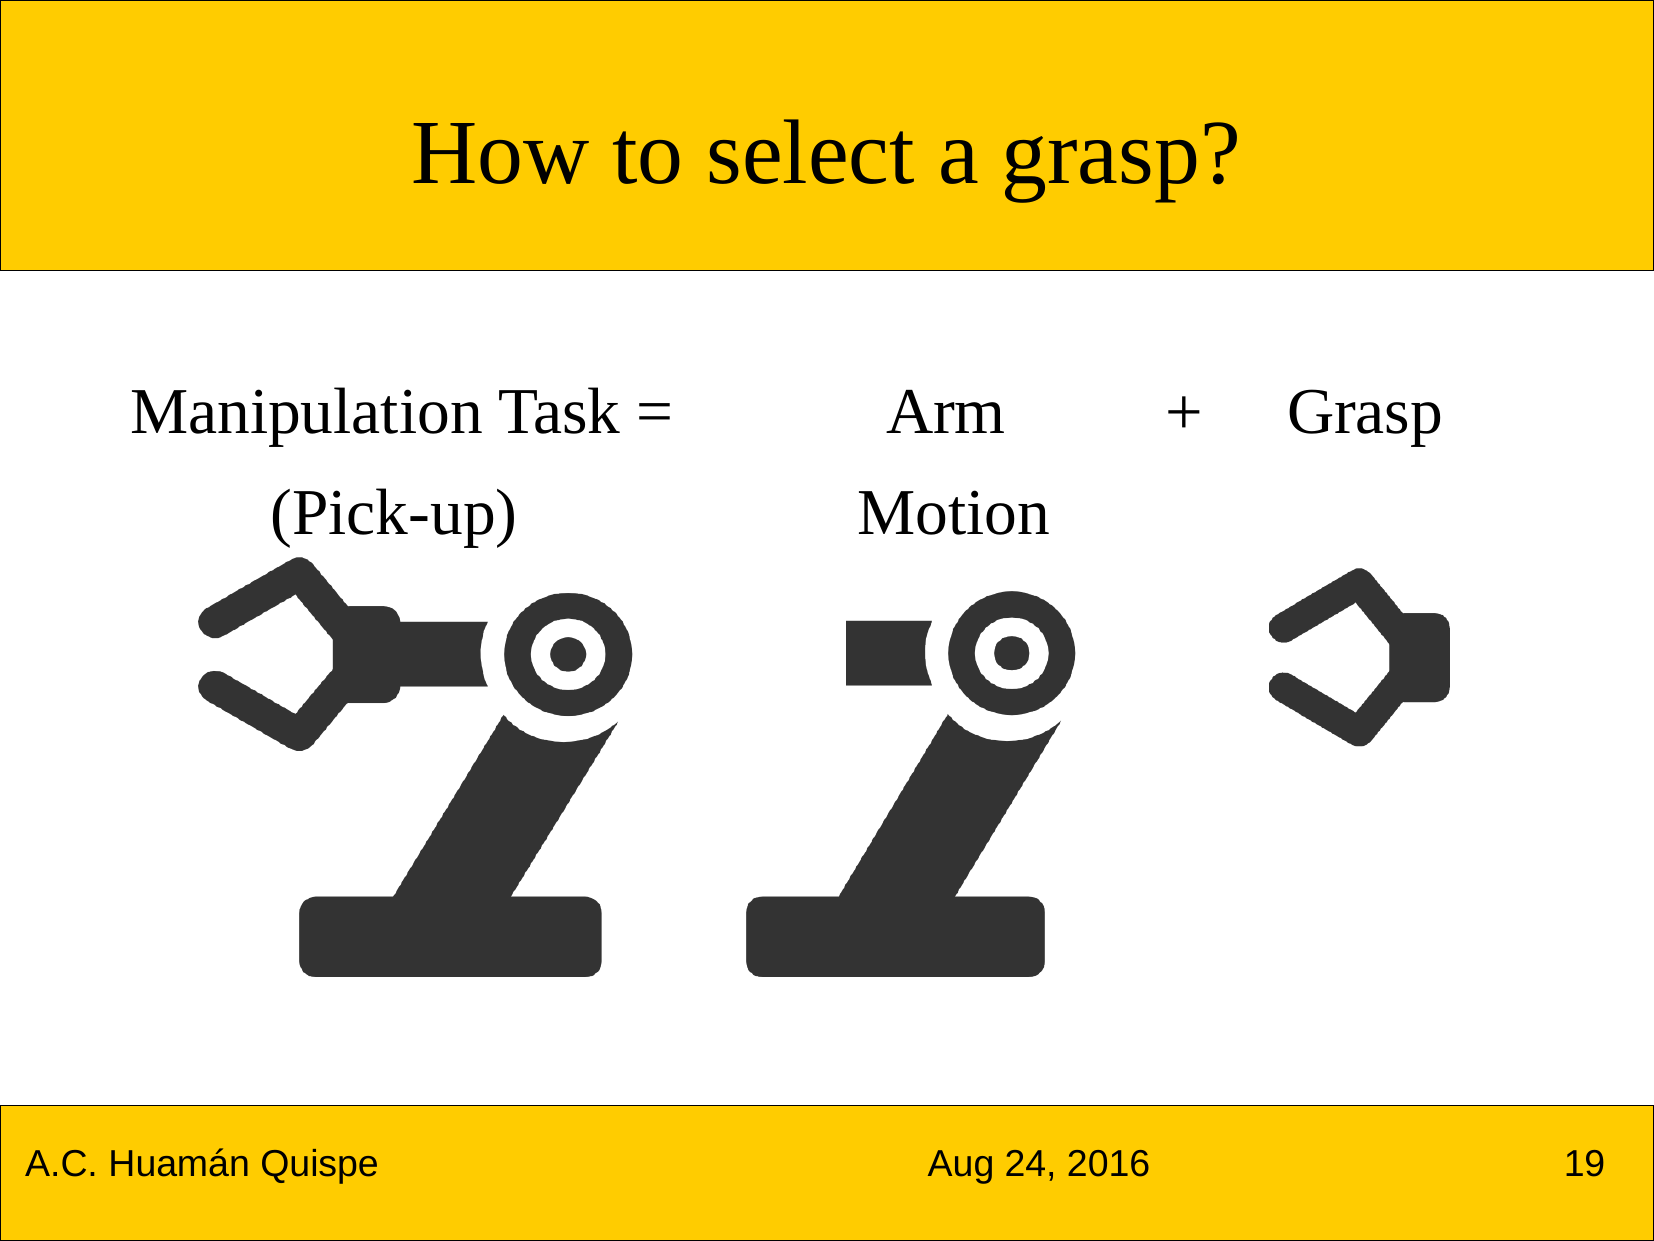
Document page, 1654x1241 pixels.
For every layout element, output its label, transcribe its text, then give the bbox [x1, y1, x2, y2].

list Grasp [1219, 375, 1639, 550]
picture [1269, 568, 1450, 751]
list Manipulation Task = (Pick-up) [30, 375, 603, 550]
title How to select a grasp? [82, 49, 1571, 257]
list Arm Motion [603, 375, 1219, 550]
list + [1095, 375, 1246, 481]
picture [731, 586, 1077, 977]
picture [198, 557, 635, 977]
